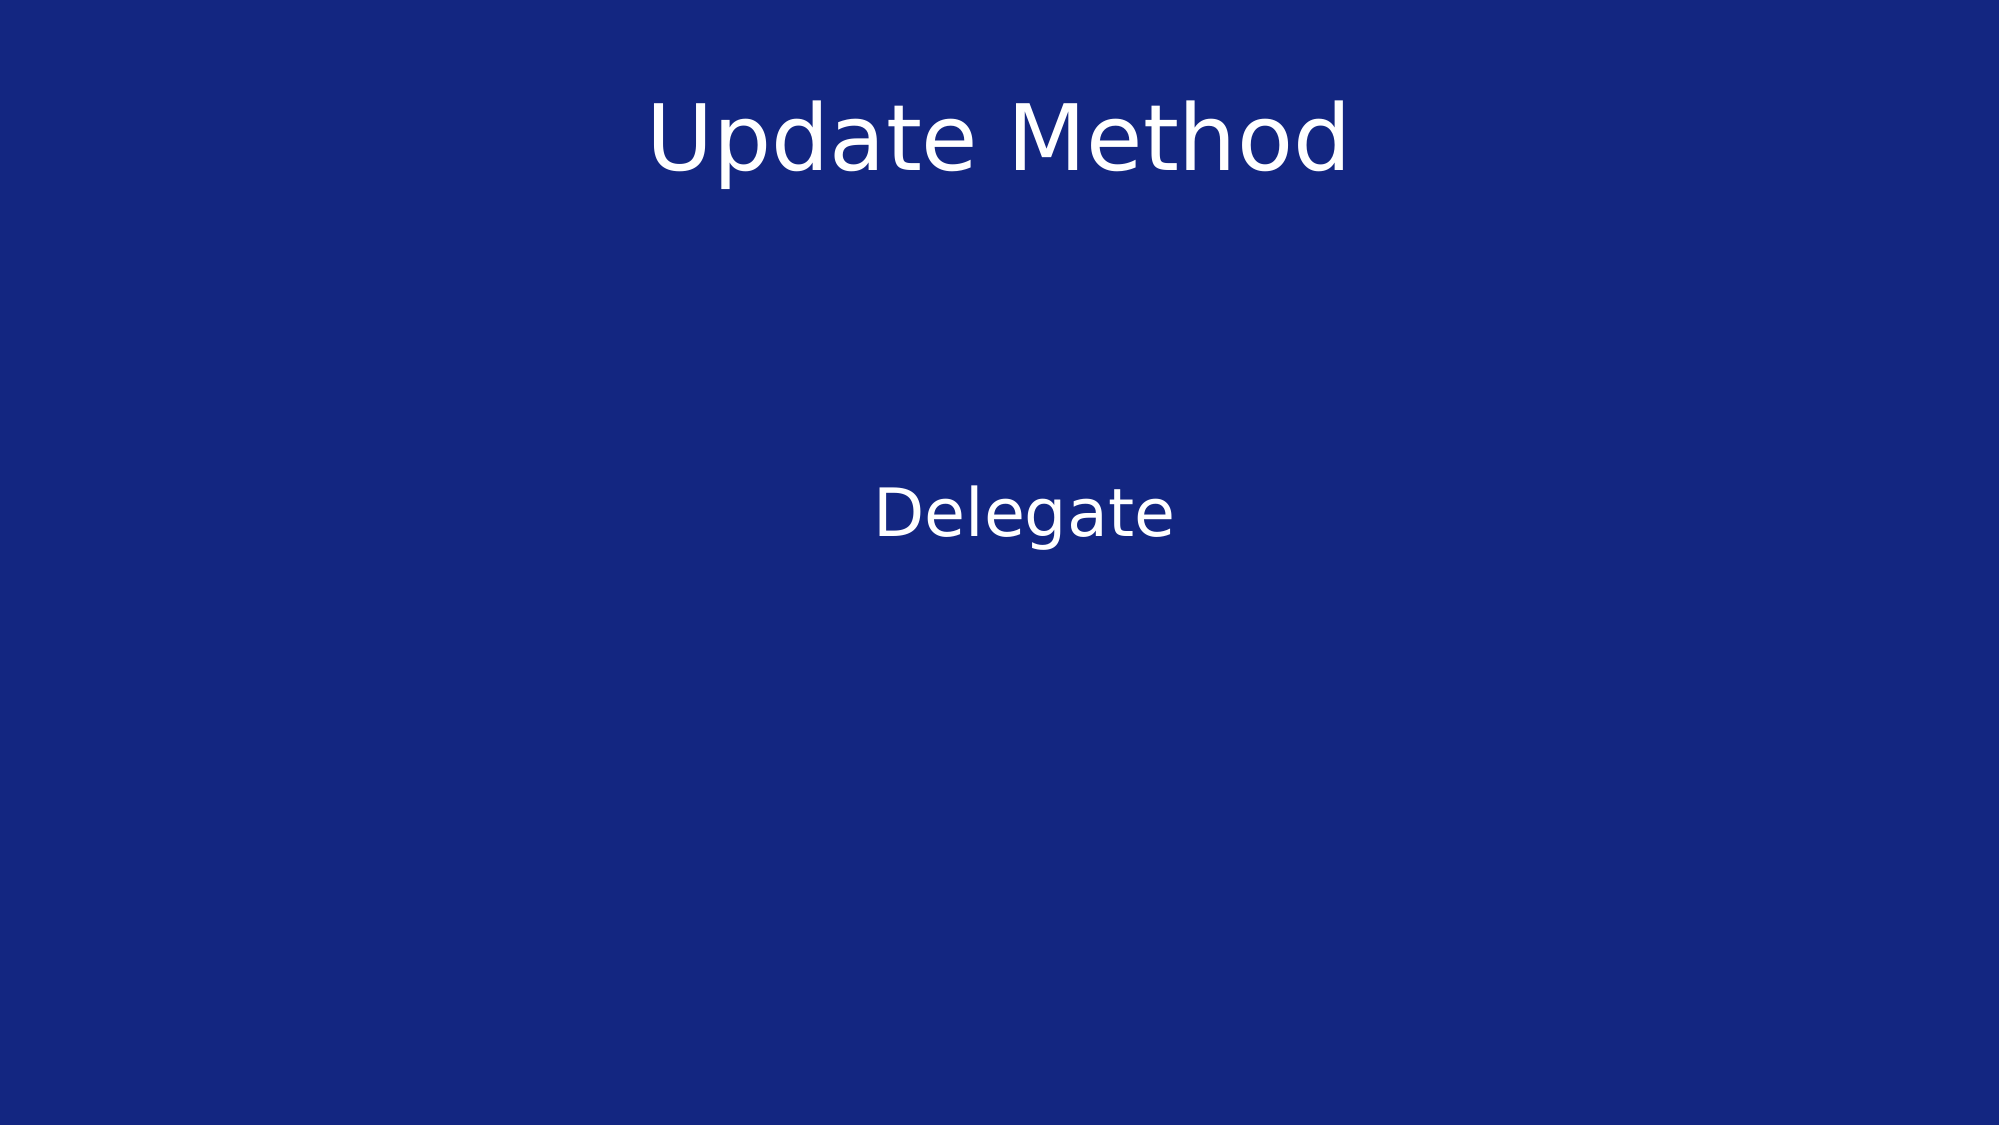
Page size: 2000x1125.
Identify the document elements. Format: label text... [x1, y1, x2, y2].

list Delegate [99, 187, 1900, 841]
title Update Method [99, 44, 1900, 187]
